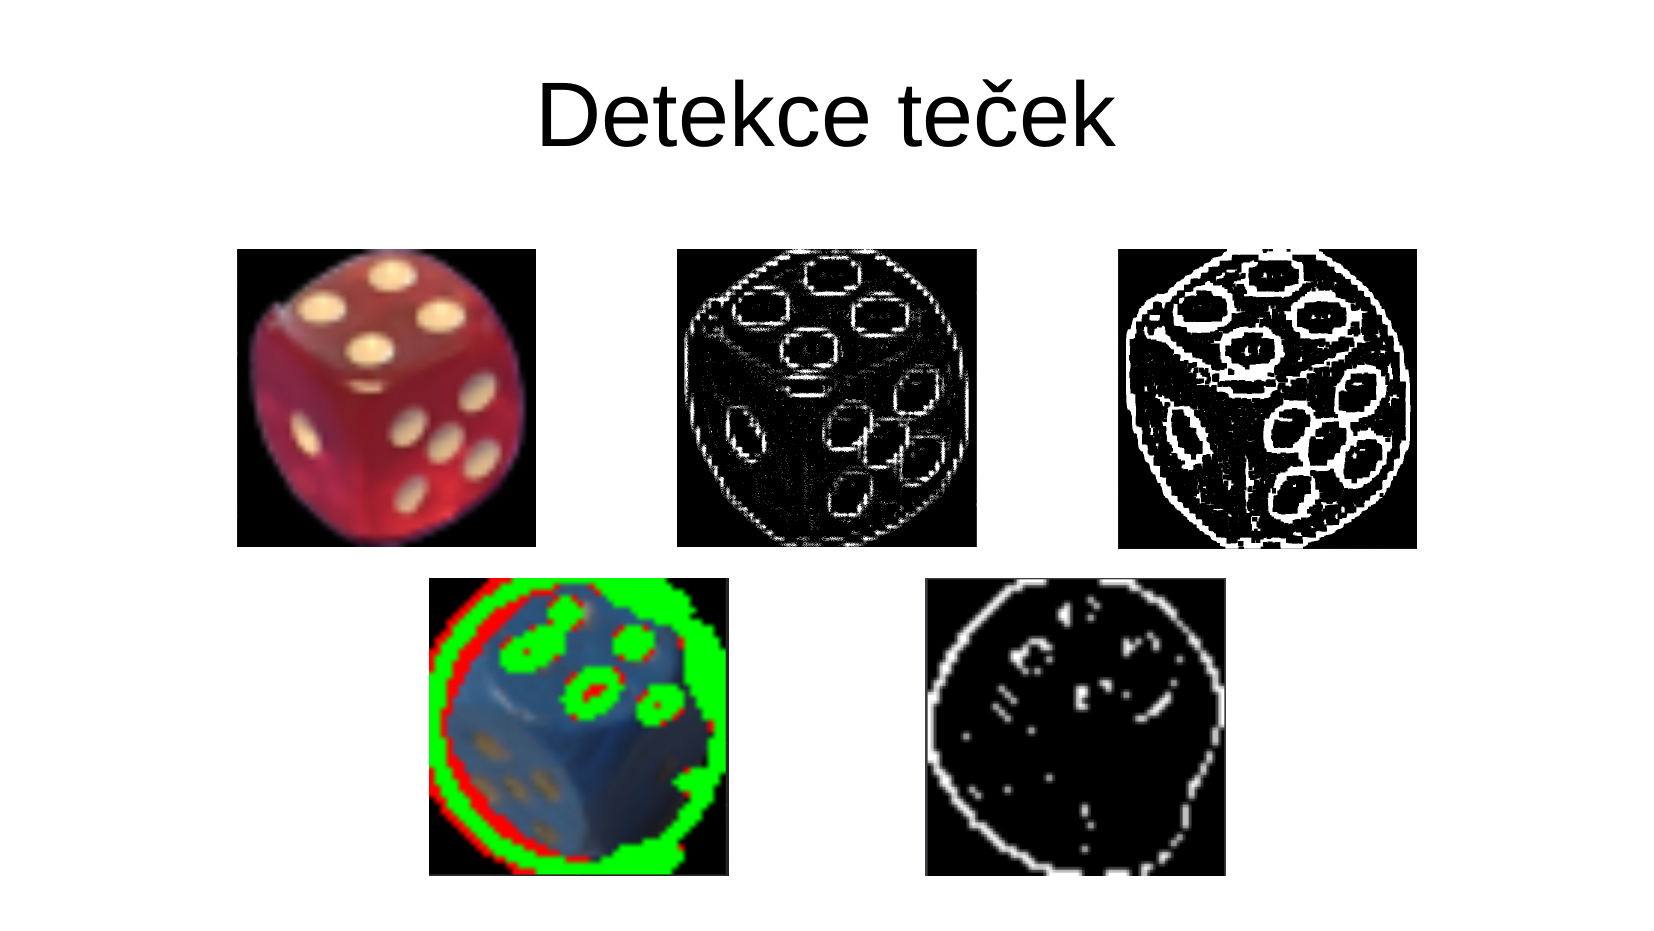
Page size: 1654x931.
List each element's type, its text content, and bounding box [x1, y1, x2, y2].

picture [925, 578, 1226, 876]
picture [677, 249, 977, 548]
title Detekce teček [82, 37, 1571, 193]
picture [429, 578, 729, 876]
picture [237, 249, 536, 547]
picture [1118, 249, 1417, 549]
